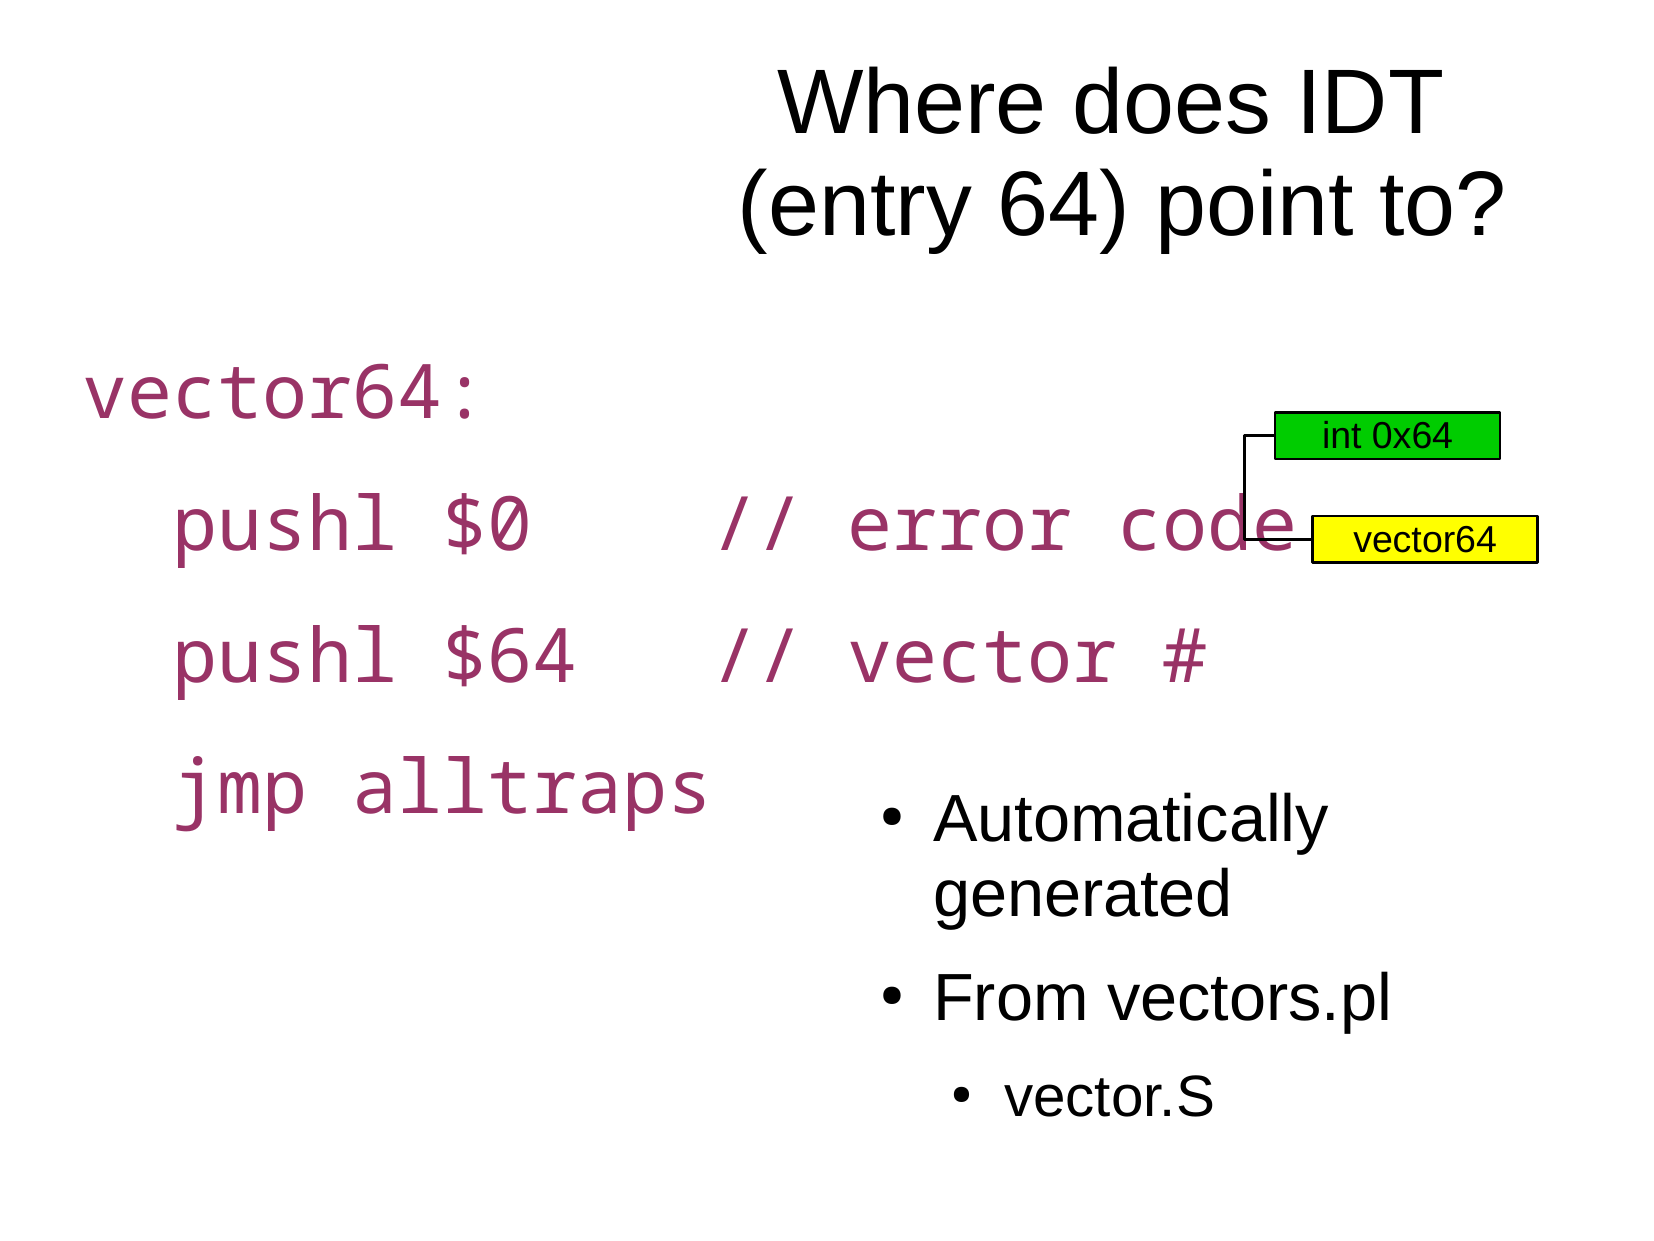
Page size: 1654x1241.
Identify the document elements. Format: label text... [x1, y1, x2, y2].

title Where does IDT (entry 64) point to? [675, 49, 1571, 257]
list Automatically generated From vectors.pl vector.S [862, 780, 1589, 1201]
text_box int 0x64 [1275, 412, 1501, 459]
list vector64: pushl $0 // error code pushl $64 // vector # jmp alltraps [82, 75, 1571, 1163]
text_box vector64 [1312, 516, 1538, 563]
